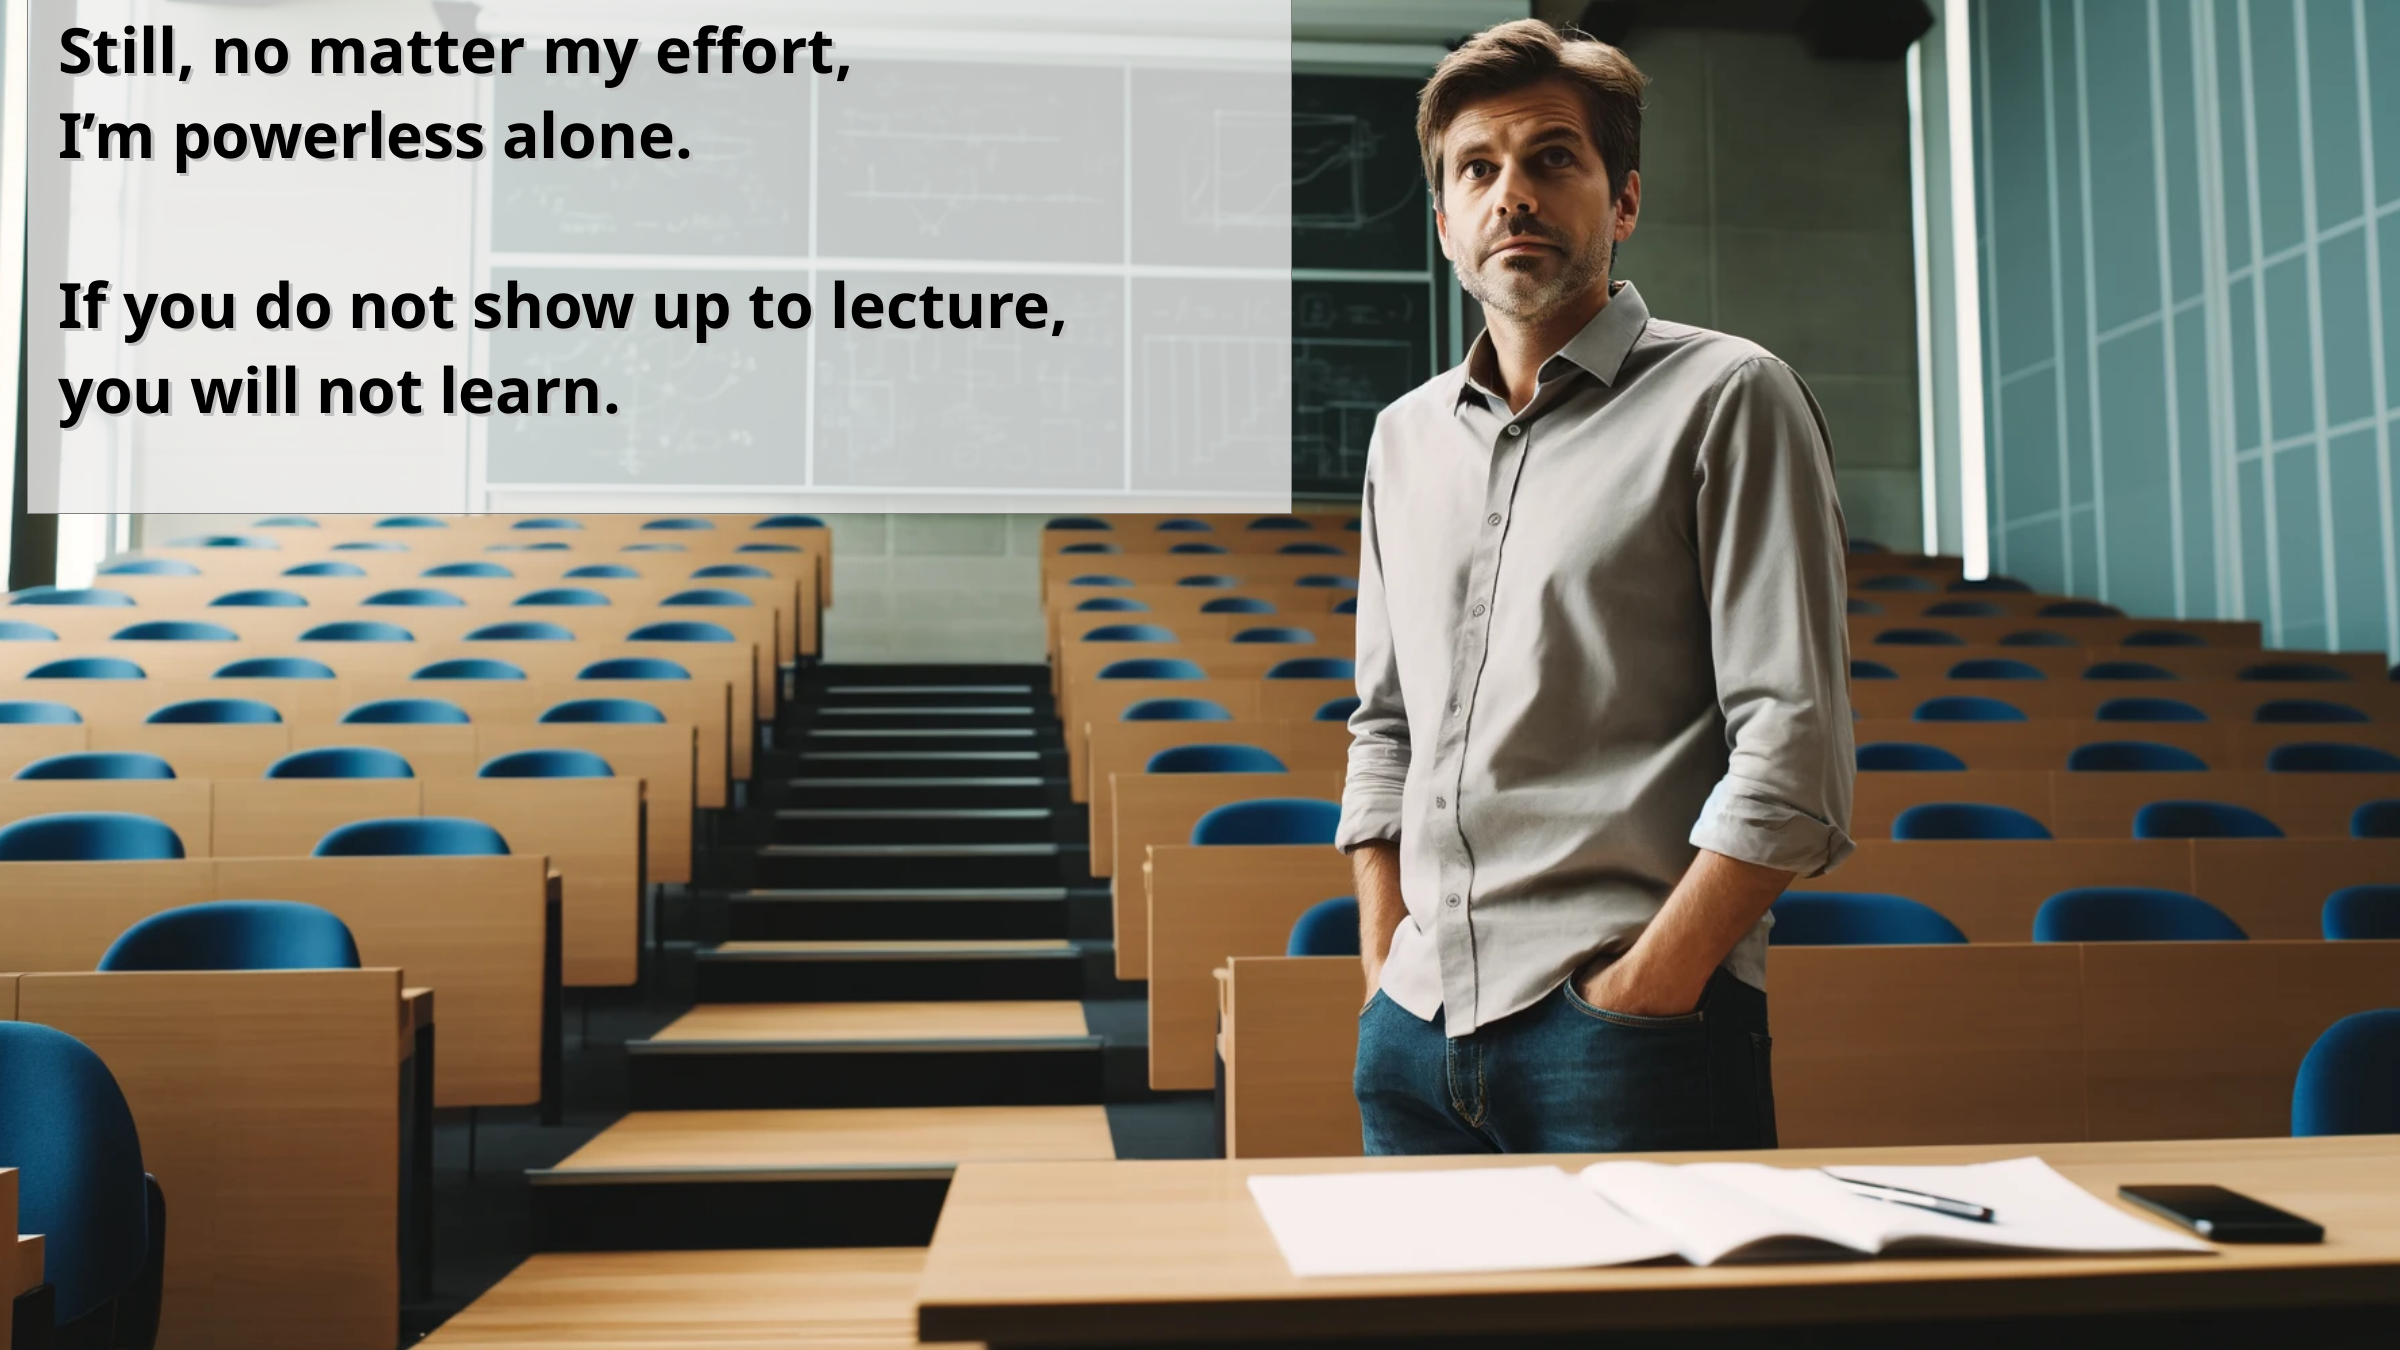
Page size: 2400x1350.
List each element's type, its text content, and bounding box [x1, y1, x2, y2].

text_box Still, no matter my effort, I’m powerless alone. If you do not show up to lecture, you will not learn. [27, 0, 1292, 514]
picture [0, 0, 2400, 1350]
